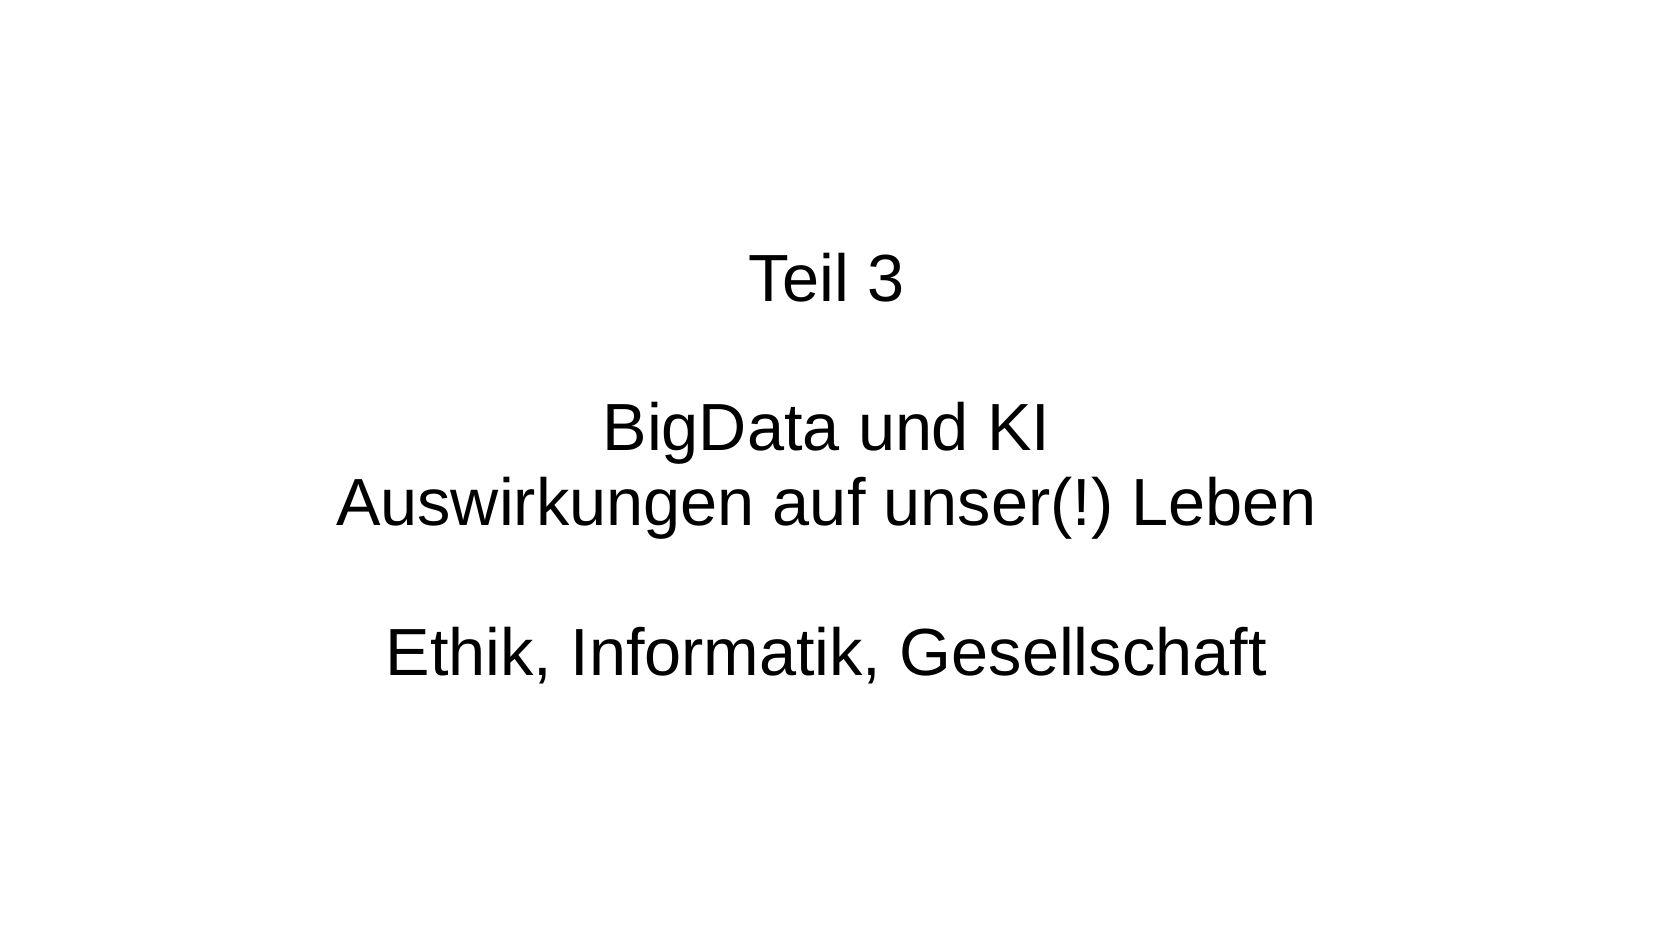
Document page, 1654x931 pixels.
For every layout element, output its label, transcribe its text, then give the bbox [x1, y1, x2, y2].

subtitle Teil 3 BigData und KI Auswirkungen auf unser(!) Leben Ethik, Informatik, Gesellschaft [82, 105, 1571, 826]
